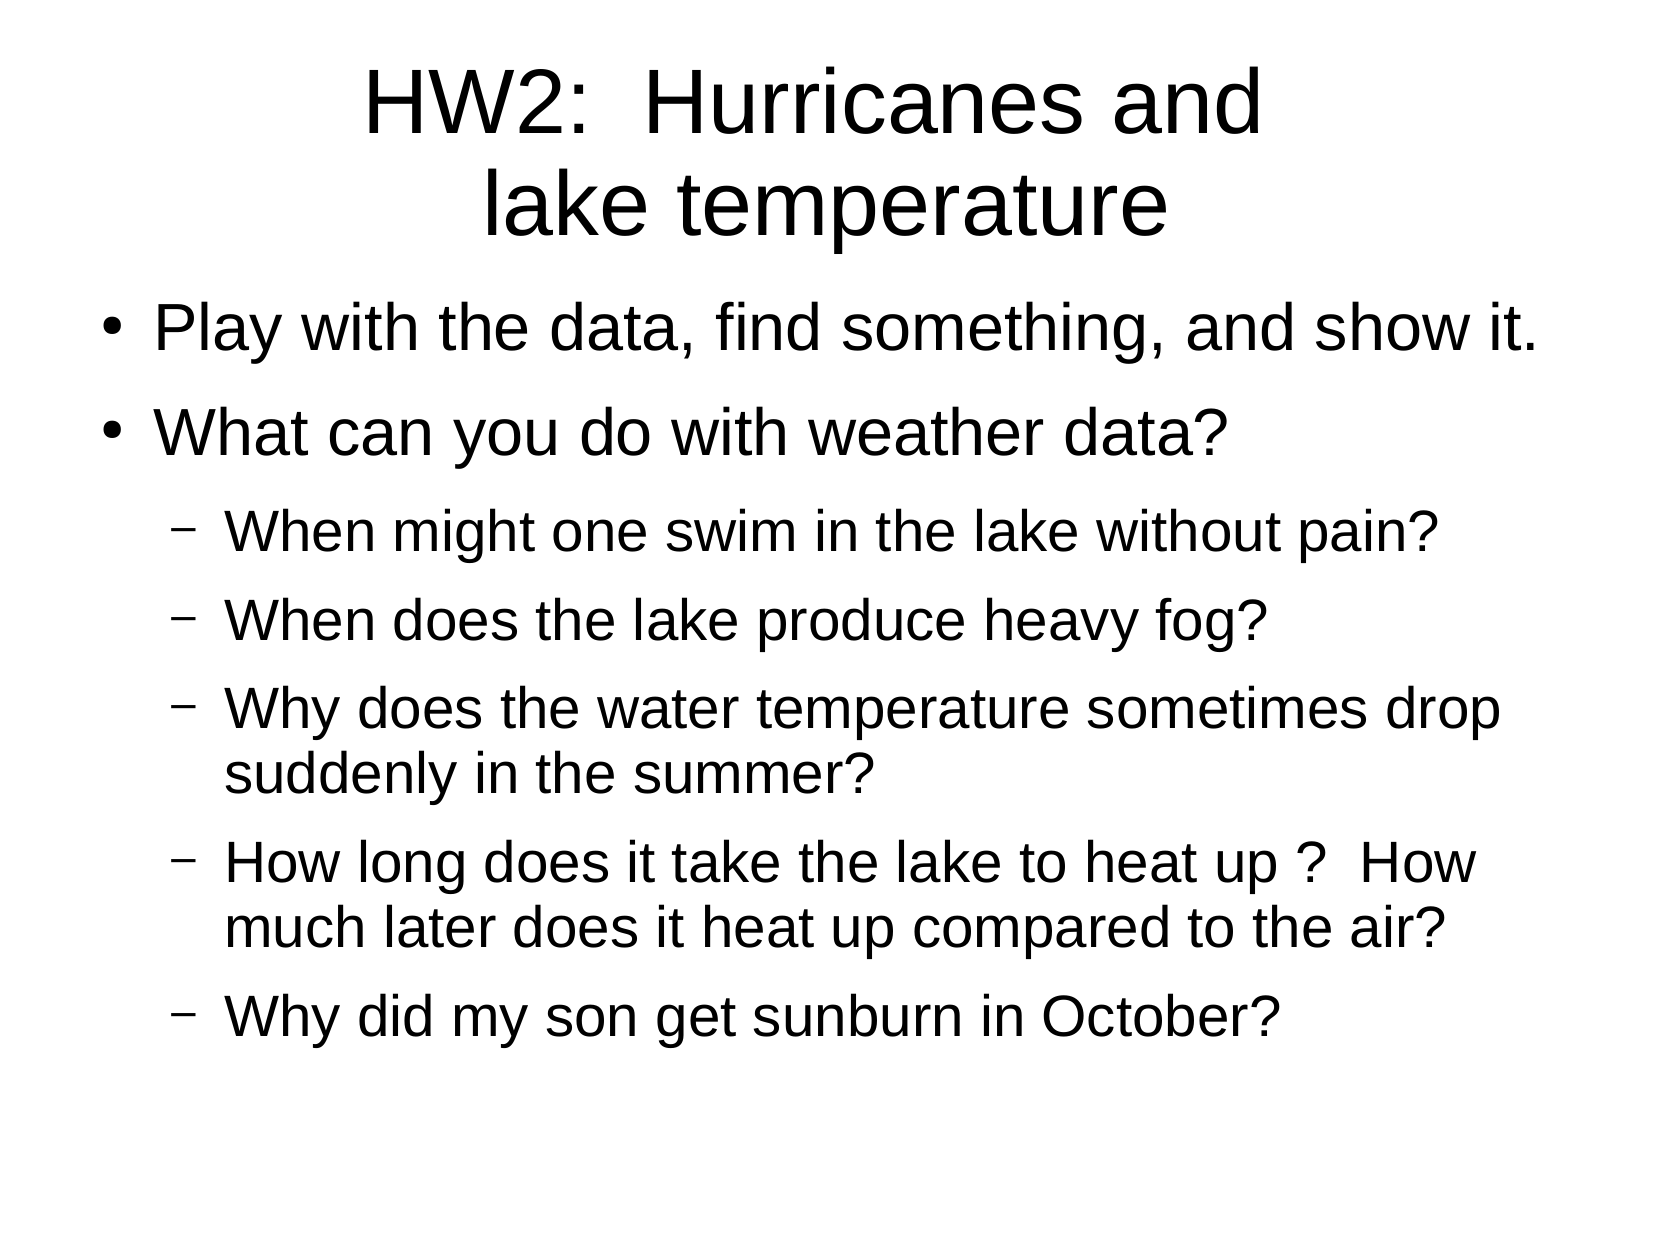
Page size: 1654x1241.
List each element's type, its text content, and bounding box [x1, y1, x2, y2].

list Play with the data, find something, and show it. What can you do with weather data? When might one swim in the lake without pain? When does the lake produce heavy fog? Why does the water temperature sometimes drop suddenly in the summer? How long does it take the lake to heat up ? How much later does it heat up compared to the air? Why did my son get sunburn in October? [82, 290, 1571, 1109]
title HW2: Hurricanes and lake temperature [82, 49, 1571, 257]
